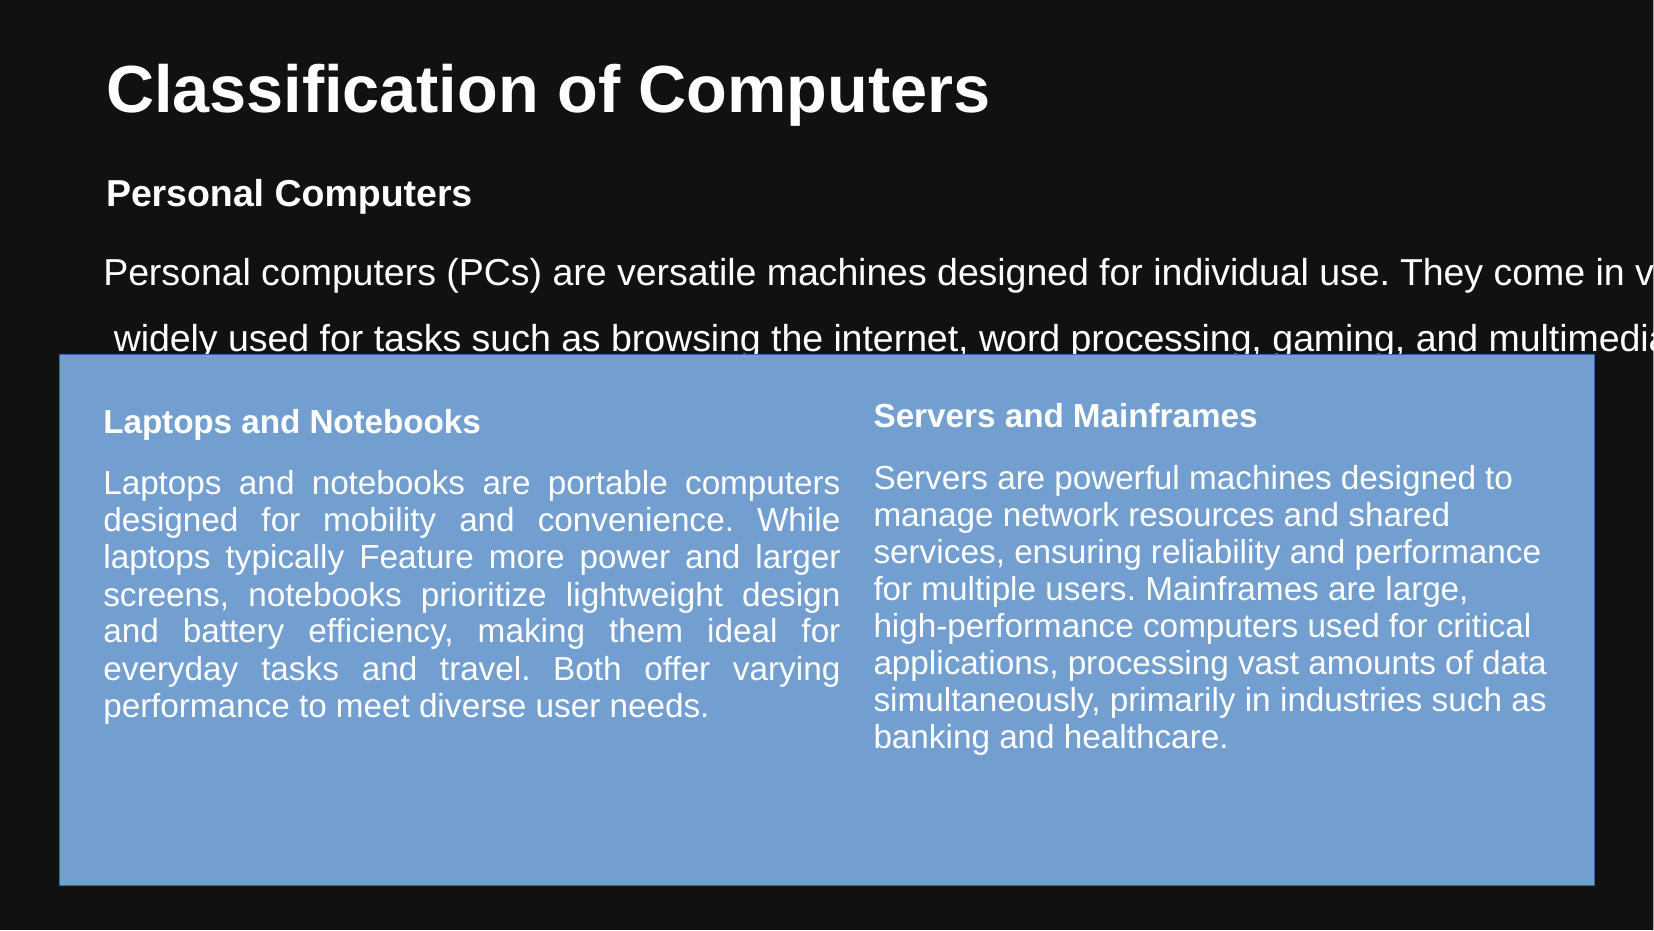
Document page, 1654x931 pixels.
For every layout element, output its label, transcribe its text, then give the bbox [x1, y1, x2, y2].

text_box Servers and Mainframes Servers are powerful machines designed to manage network resources and shared services, ensuring reliability and performance for multiple users. Mainframes are large, high-performance computers used for critical applications, processing vast amounts of data simultaneously, primarily in industries such as banking and healthcare. [858, 390, 1565, 931]
text_box Personal Computers [91, 165, 488, 243]
text_box Classification of Computers [91, 44, 1004, 196]
text_box Laptops and Notebooks Laptops and notebooks are portable computers designed for mobility and convenience. While laptops typically Feature more power and larger screens, notebooks prioritize lightweight design and battery efficiency, making them ideal for everyday tasks and travel. Both offer varying performance to meet diverse user needs. [88, 395, 857, 857]
text_box Personal computers (PCs) are versatile machines designed for individual use. They come in various forms, including desktops, laptops, and tablets. PCs are widely used for tasks such as browsing the internet, word processing, gaming, and multimedia consumption, making them essential in daily life. [88, 243, 1654, 435]
text_box [59, 354, 1595, 886]
